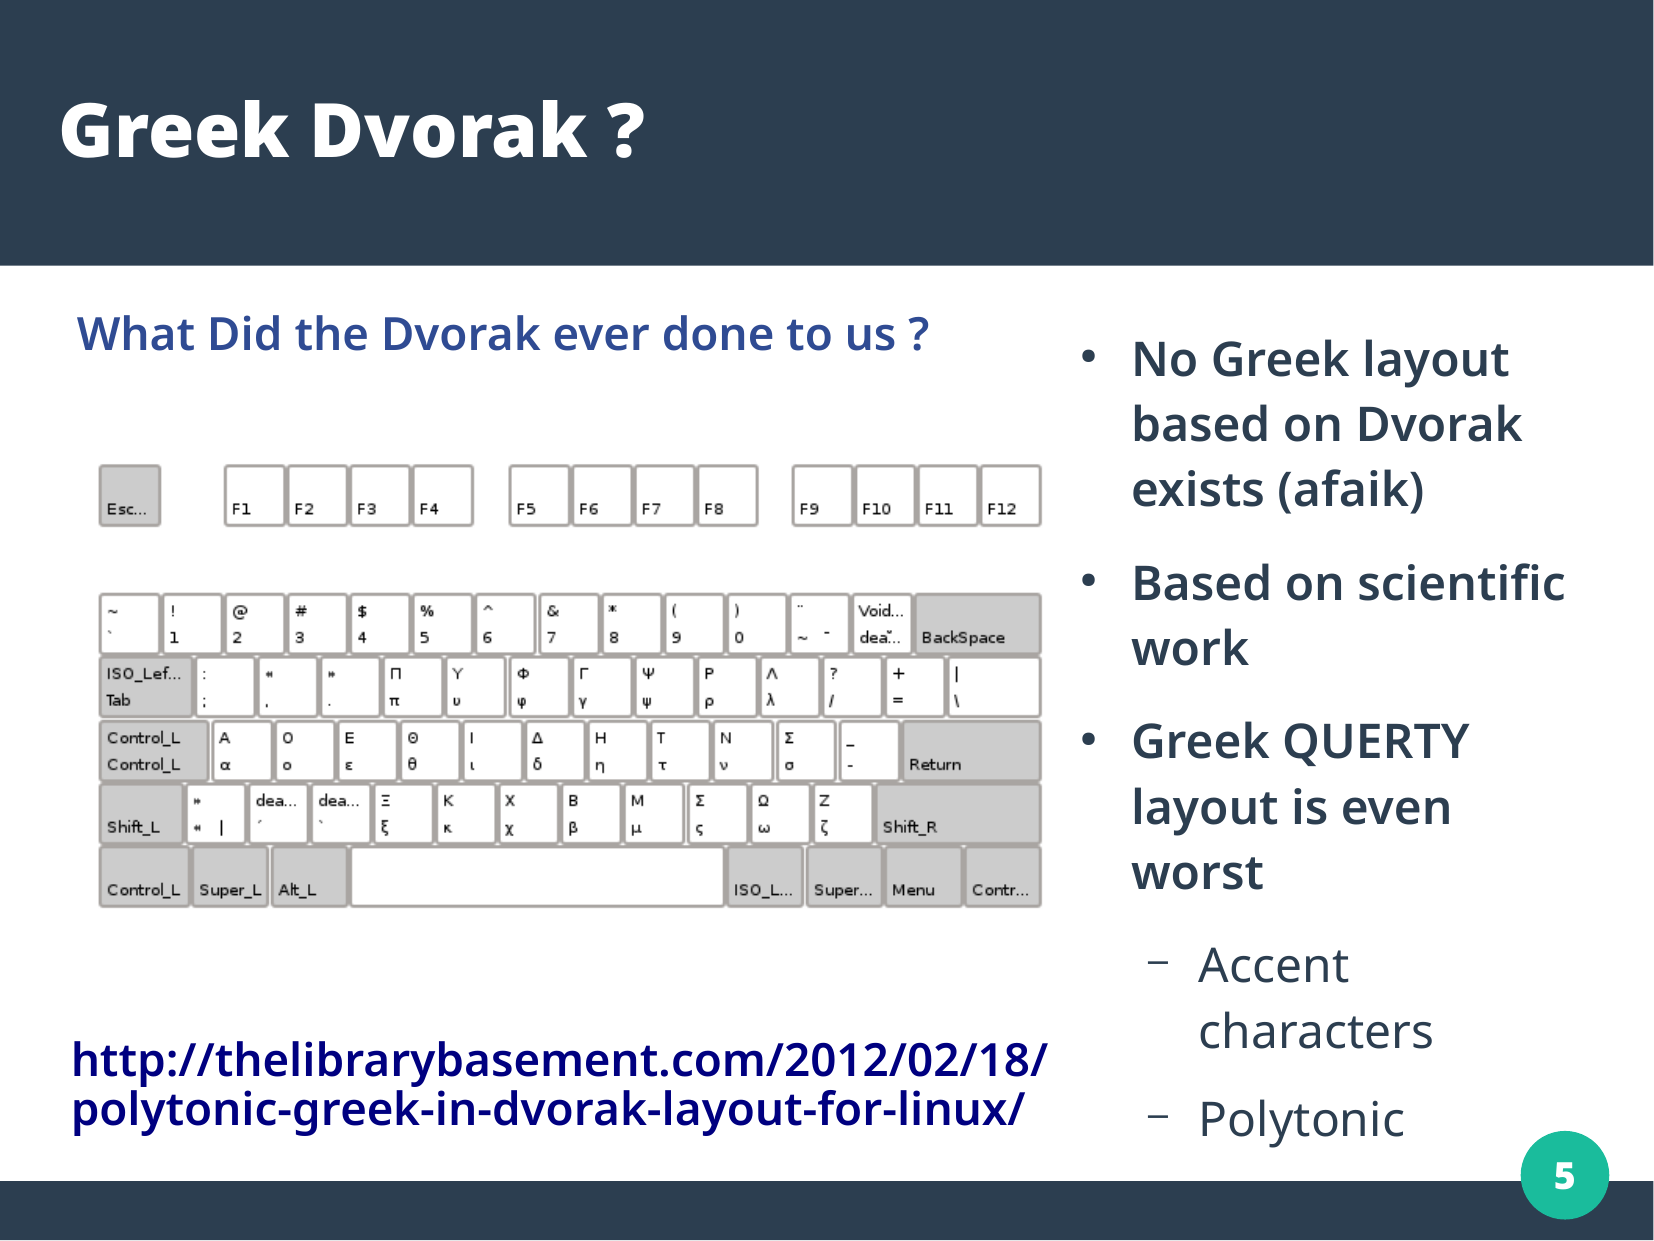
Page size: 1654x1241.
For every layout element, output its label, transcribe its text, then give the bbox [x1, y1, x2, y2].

list http://thelibrarybasement.com/2012/02/18/polytonic-greek-in-dvorak-layout-for-linux/ [0, 1027, 1063, 1235]
list No Greek layout based on Dvorak exists (afaik) Based on scientific work Greek QUERTY layout is even worst Accent characters Polytonic [1062, 324, 1595, 1152]
picture [88, 452, 1050, 916]
text_box What Did the Dvorak ever done to us ? [59, 301, 1004, 420]
title Greek Dvorak ? [59, 49, 1595, 207]
